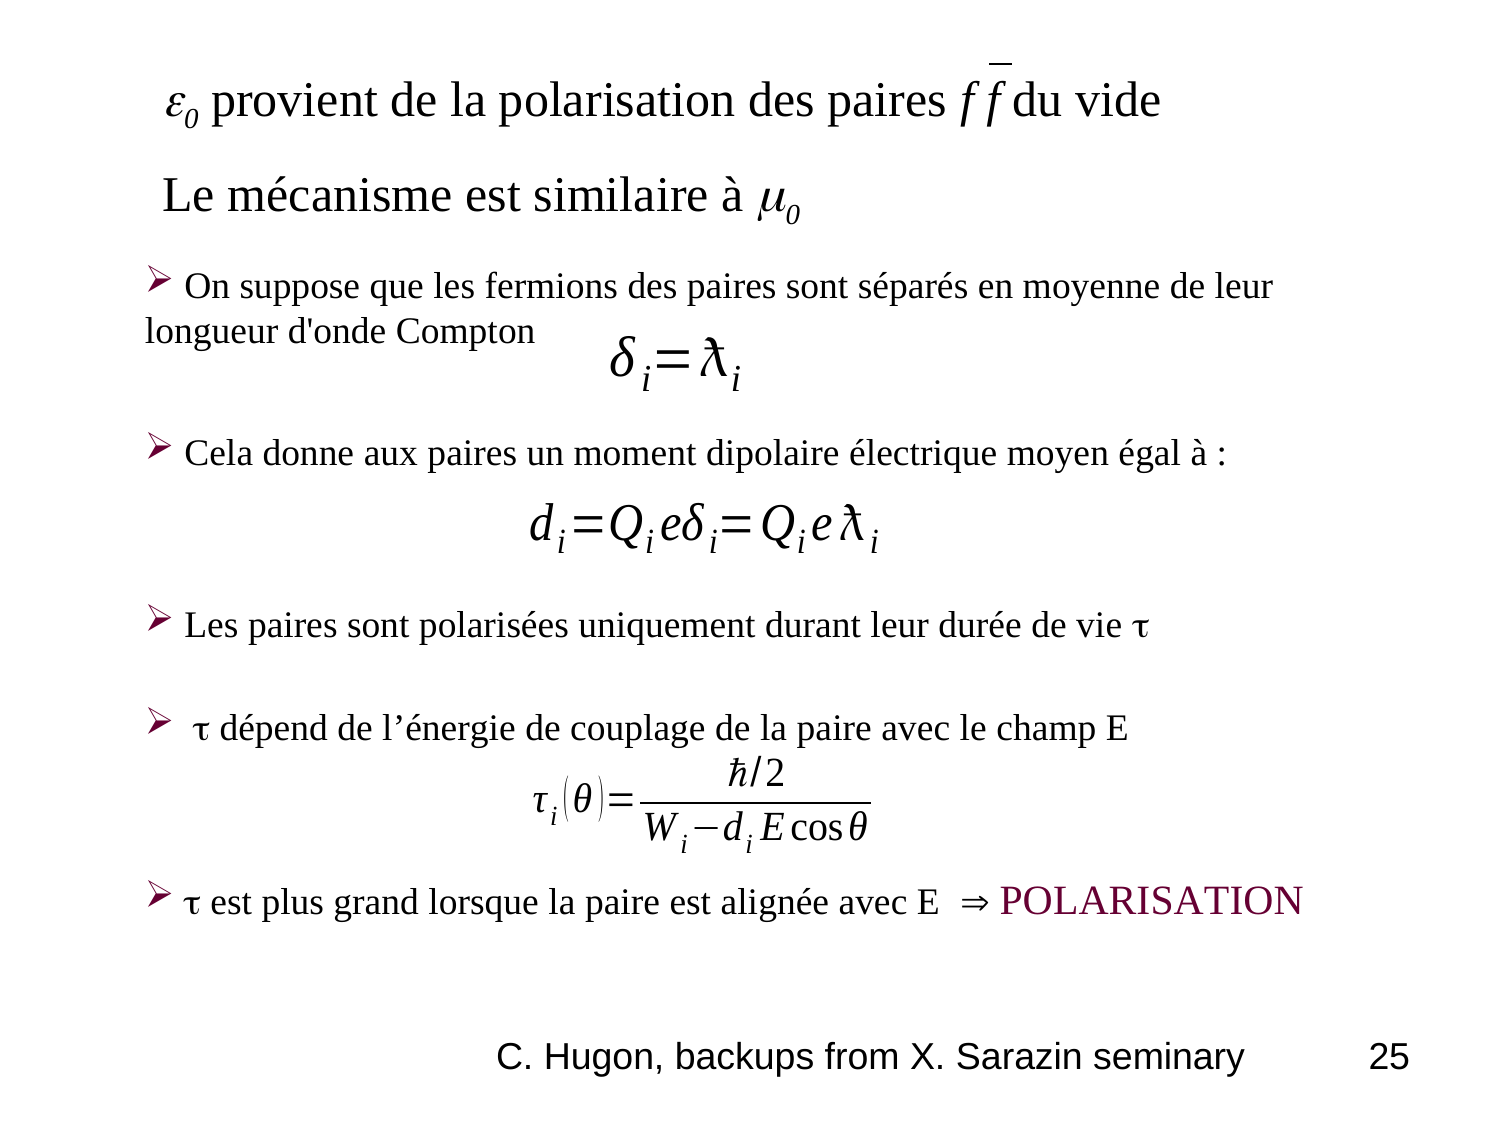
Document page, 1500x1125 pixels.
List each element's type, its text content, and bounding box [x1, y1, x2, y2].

text_box  est plus grand lorsque la paire est alignée avec E  POLARISATION [130, 853, 1329, 931]
chart [517, 490, 895, 563]
text_box  dépend de l’énergie de couplage de la paire avec le champ E [130, 684, 1470, 756]
text_box 0 provient de la polarisation des paires f f du vide Le mécanisme est similaire à 0 [147, 31, 1177, 238]
text_box Cela donne aux paires un moment dipolaire électrique moyen égal à : [130, 420, 1345, 481]
text_box On suppose que les fermions des paires sont séparés en moyenne de leur longueur d'onde Compton [130, 253, 1427, 360]
chart [596, 322, 761, 401]
text_box Les paires sont polarisées uniquement durant leur durée de vie  [130, 580, 1178, 653]
chart [522, 756, 887, 853]
